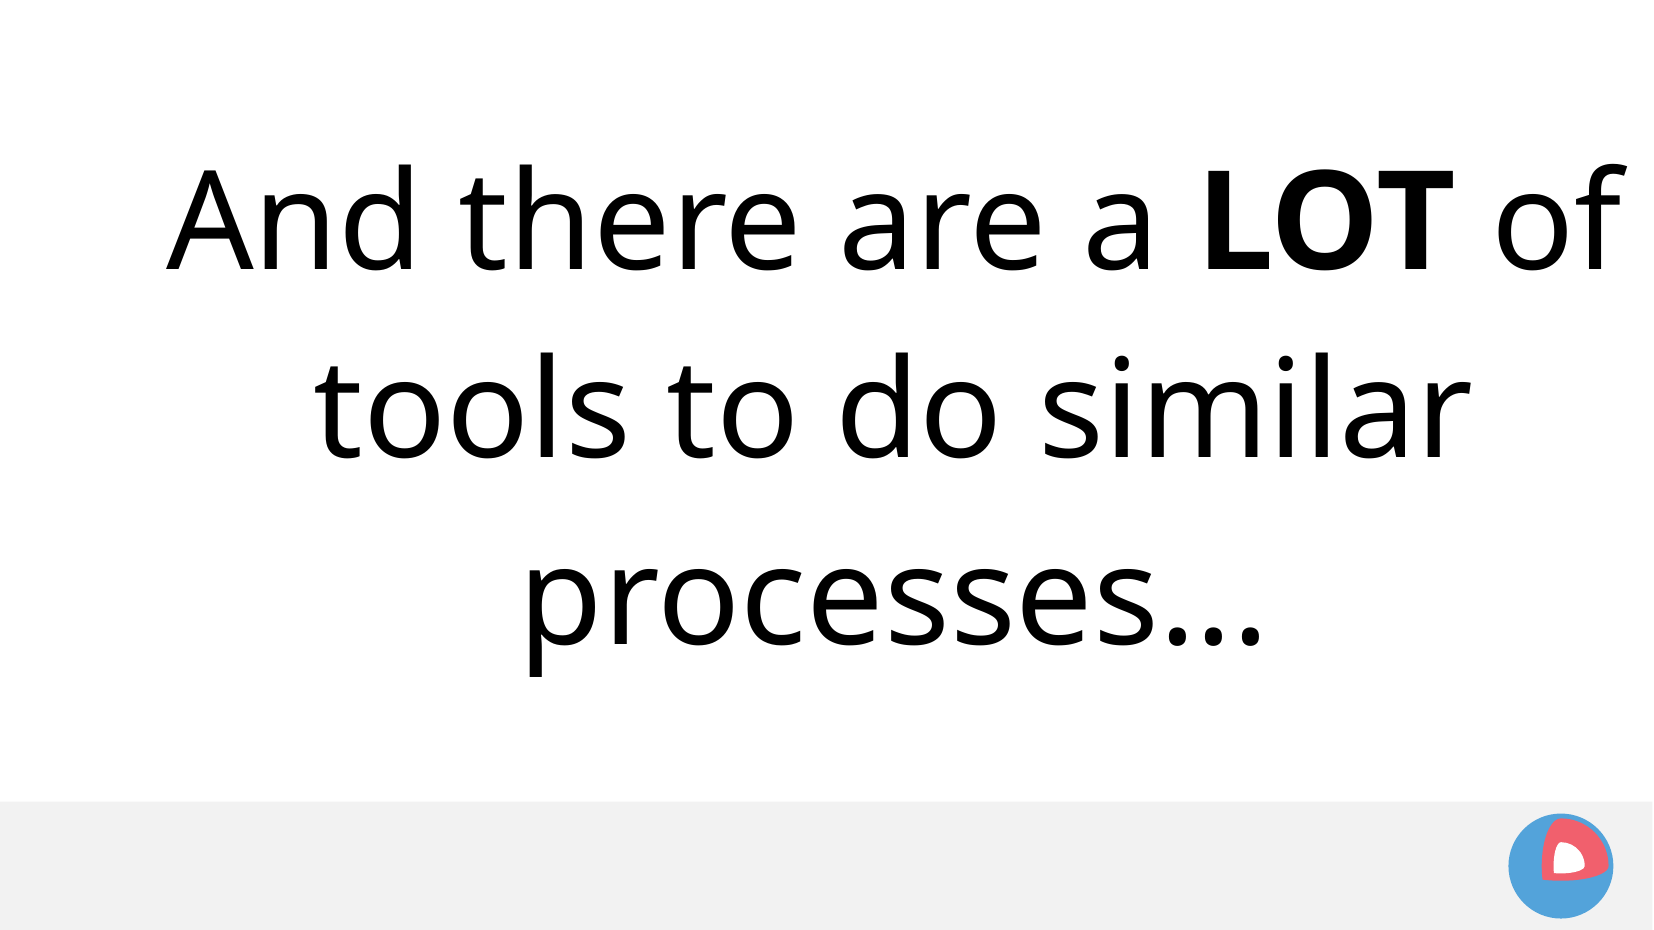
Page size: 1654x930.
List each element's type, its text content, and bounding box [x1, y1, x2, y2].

text_box And there are a LOT of tools to do similar processes... [151, 115, 1455, 651]
